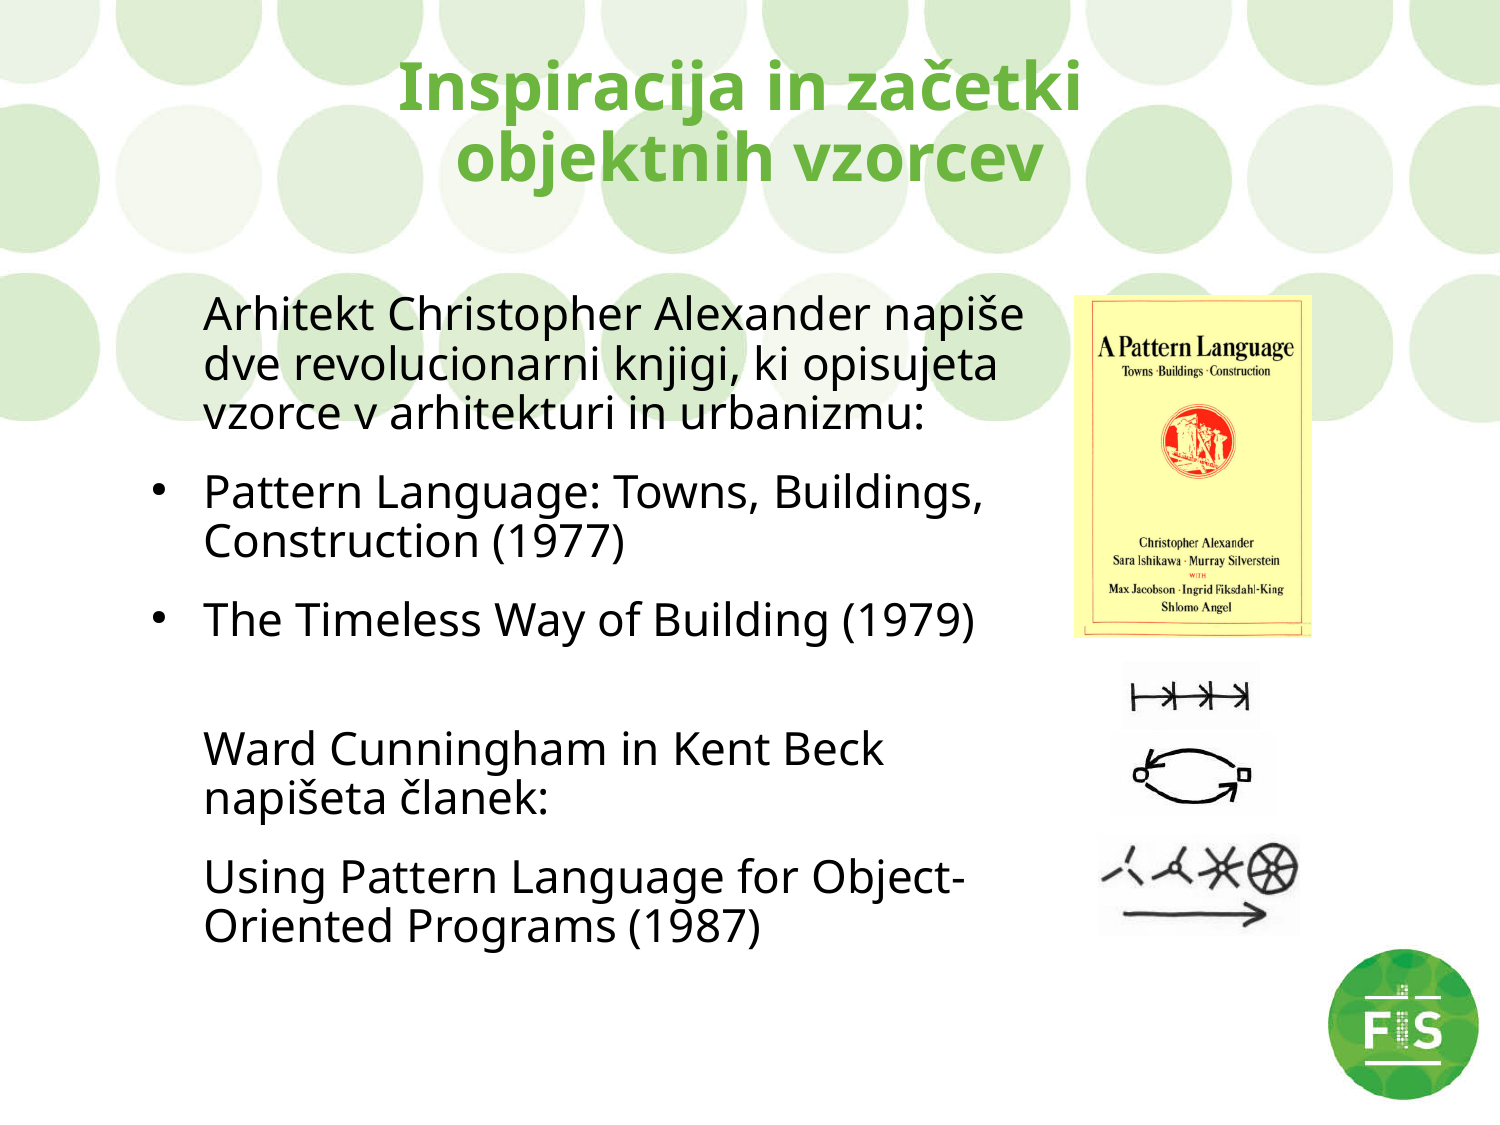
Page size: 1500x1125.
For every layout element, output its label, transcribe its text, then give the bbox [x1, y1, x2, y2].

picture [0, 0, 1500, 1125]
title Inspiracija in začetki objektnih vzorcev [75, 45, 1425, 233]
list Arhitekt Christopher Alexander napiše dve revolucionarni knjigi, ki opisujeta vzorce v arhitekturi in urbanizmu: Pattern Language: Towns, Buildings, Construction (1977) The Timeless Way of Building (1979) Ward Cunningham in Kent Beck napišeta članek: Using Pattern Language for Object-Oriented Programs (1987) [118, 283, 1075, 1087]
